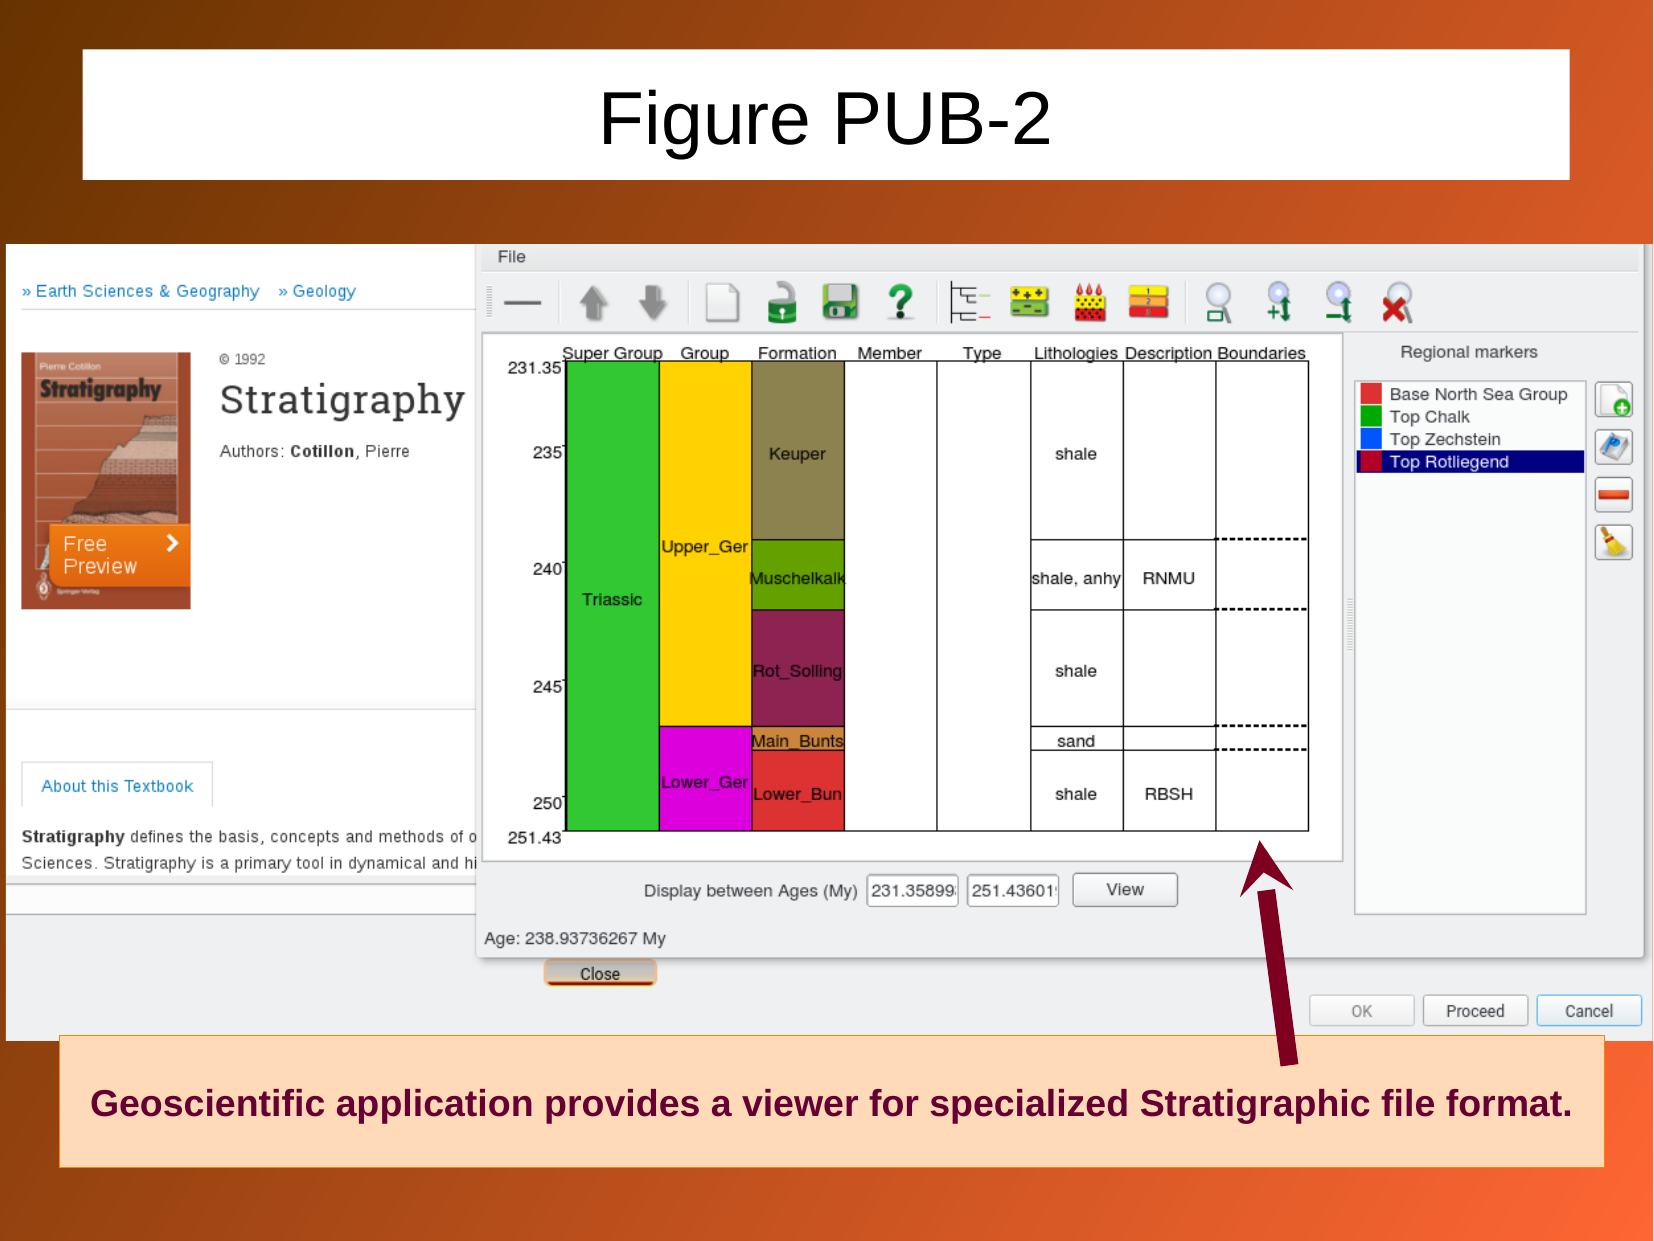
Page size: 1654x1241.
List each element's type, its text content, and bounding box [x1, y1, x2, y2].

text_box Geoscientific application provides a viewer for specialized Stratigraphic file format. [59, 1035, 1605, 1168]
picture [5, 244, 1653, 1041]
text_box Figure PUB-2 [82, 49, 1570, 180]
